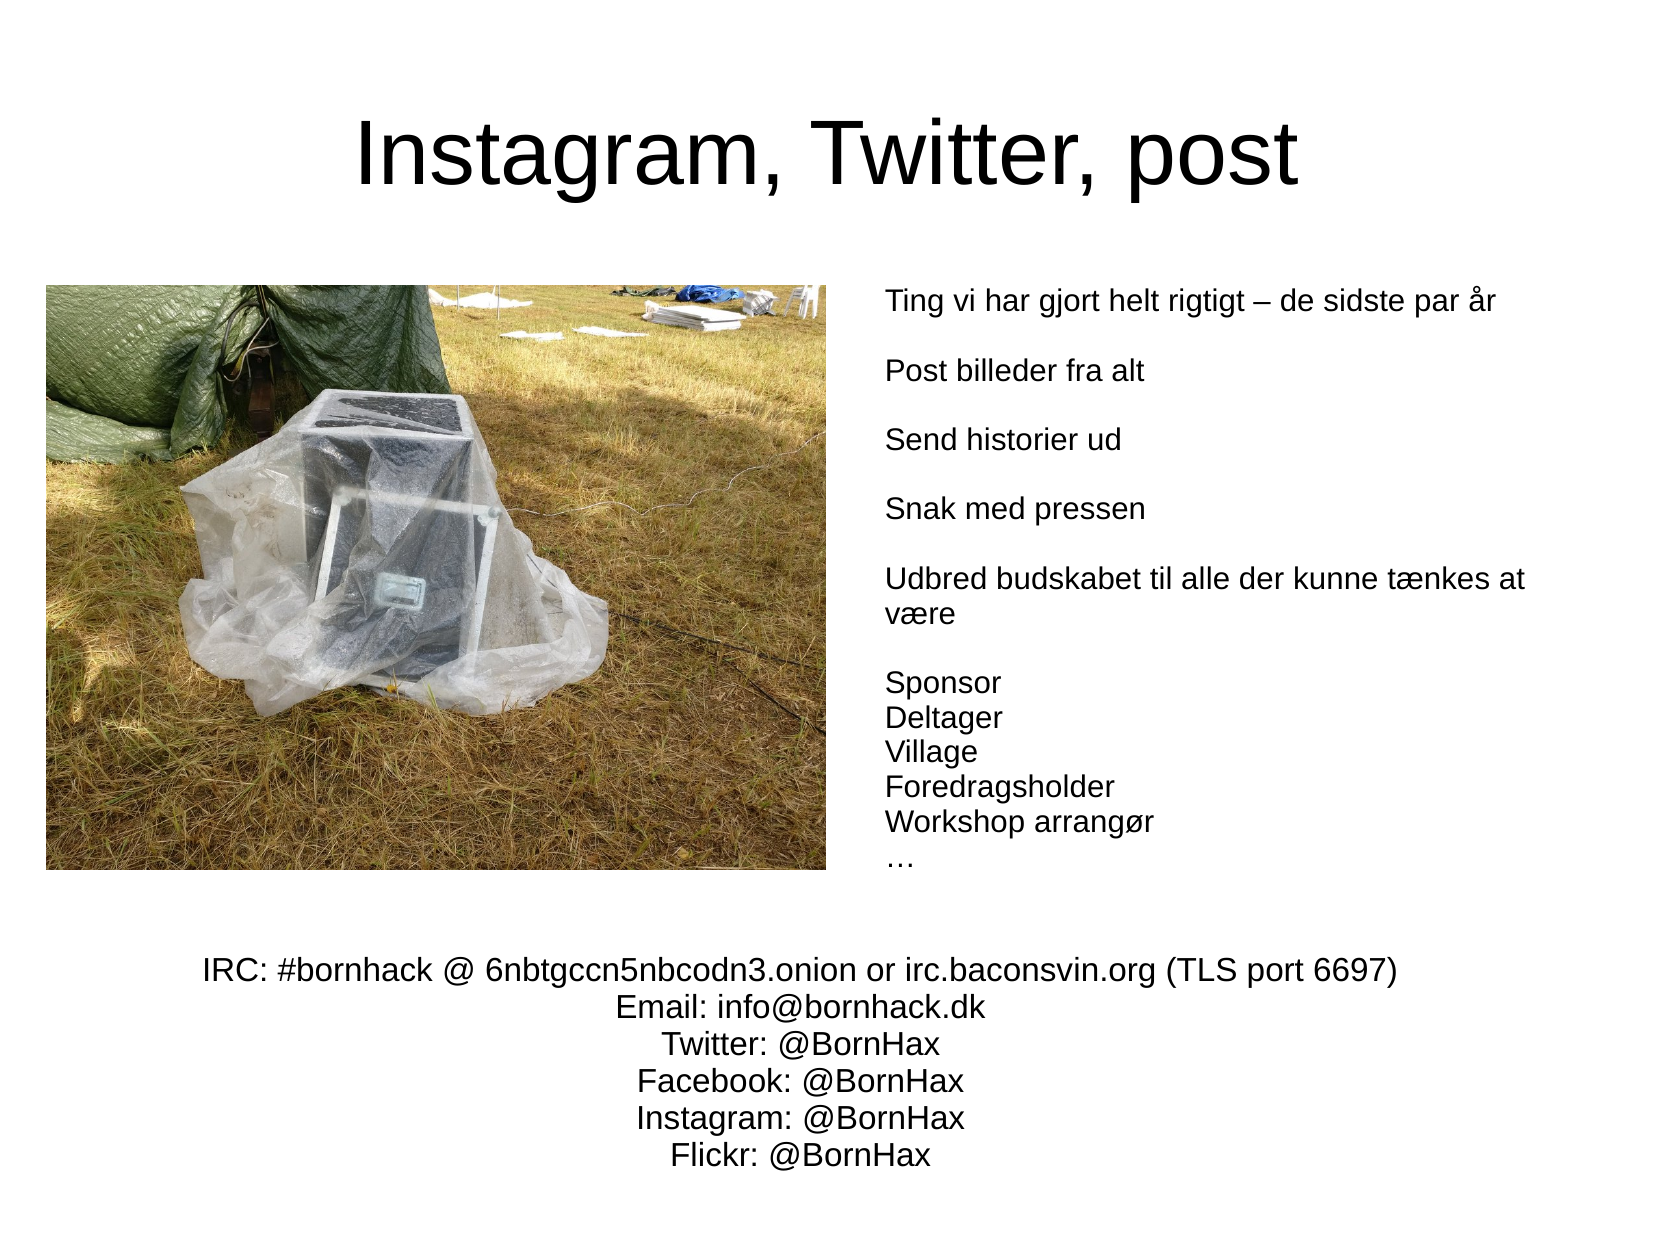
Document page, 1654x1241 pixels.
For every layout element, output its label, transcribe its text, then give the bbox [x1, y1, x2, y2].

title Instagram, Twitter, post [82, 49, 1571, 257]
title IRC: #bornhack @ 6nbtgccn5nbcodn3.onion or irc.baconsvin.org (TLS port 6697) Email: info@bornhack.dk Twitter: @BornHax Facebook: @BornHax Instagram: @BornHax Flickr: @BornHax [56, 951, 1546, 1174]
text_box Ting vi har gjort helt rigtigt – de sidste par år Post billeder fra alt Send historier ud Snak med pressen Udbred budskabet til alle der kunne tænkes at være Sponsor Deltager Village Foredragsholder Workshop arrangør … [870, 275, 1591, 981]
picture [46, 285, 826, 871]
